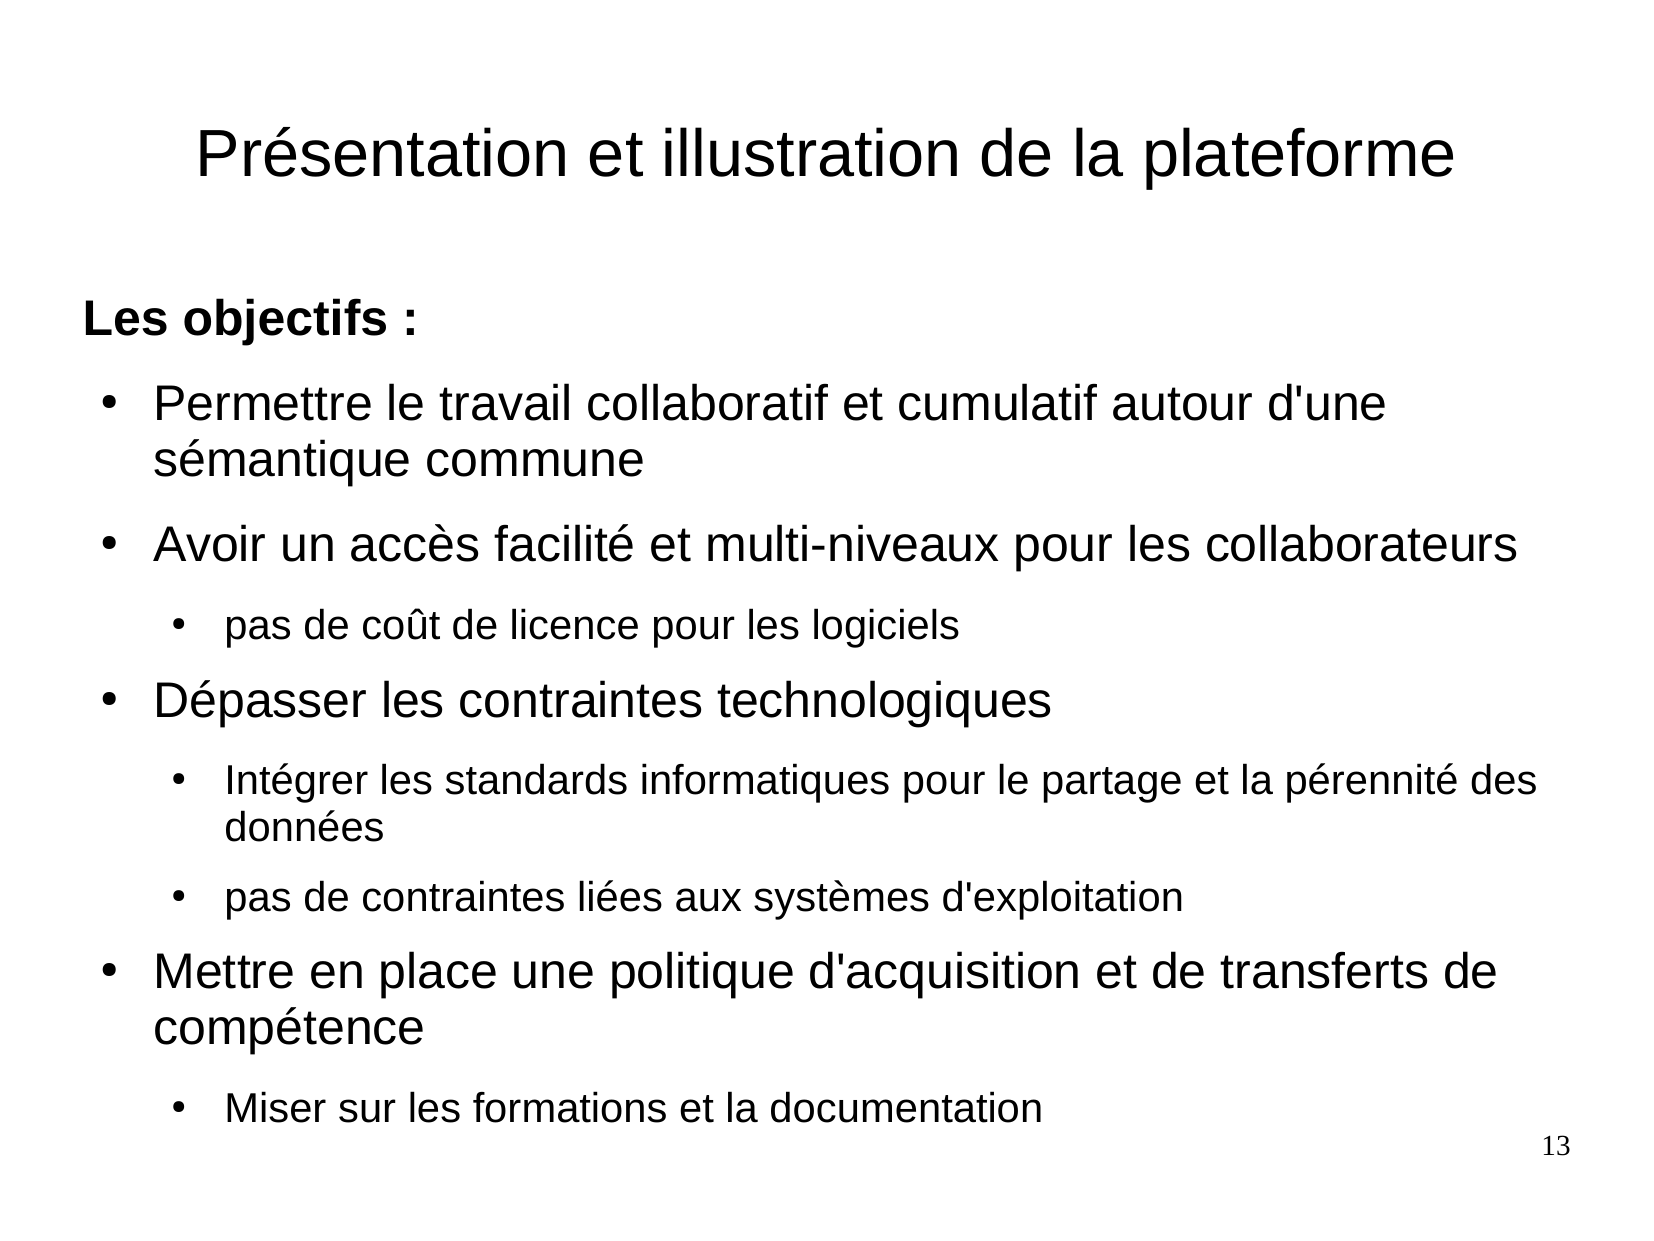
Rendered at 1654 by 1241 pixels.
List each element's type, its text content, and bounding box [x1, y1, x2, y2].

title Présentation et illustration de la plateforme [82, 49, 1571, 257]
list Les objectifs : Permettre le travail collaboratif et cumulatif autour d'une sémantique commune Avoir un accès facilité et multi-niveaux pour les collaborateurs pas de coût de licence pour les logiciels Dépasser les contraintes technologiques Intégrer les standards informatiques pour le partage et la pérennité des données pas de contraintes liées aux systèmes d'exploitation Mettre en place une politique d'acquisition et de transferts de compétence Miser sur les formations et la documentation [82, 290, 1571, 1135]
